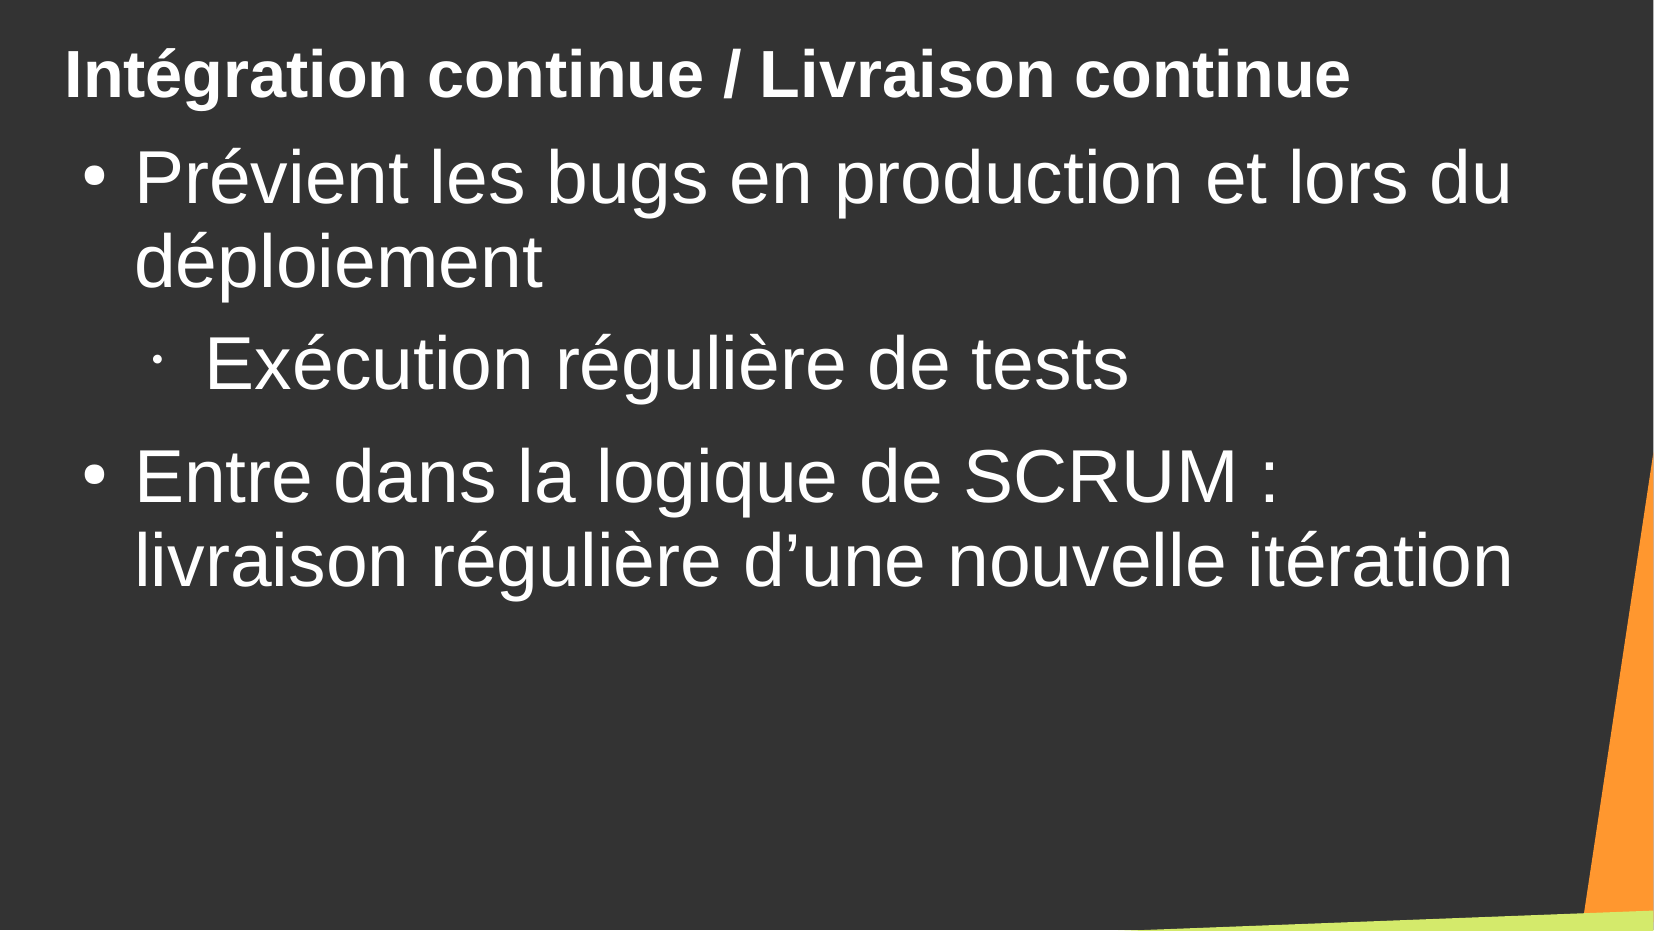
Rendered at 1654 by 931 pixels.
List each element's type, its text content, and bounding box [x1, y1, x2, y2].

list Prévient les bugs en production et lors du déploiement Exécution régulière de tests Entre dans la logique de SCRUM : livraison régulière d’une nouvelle itération [63, 135, 1542, 674]
text_box [1118, 448, 1654, 931]
title Intégration continue / Livraison continue [64, 37, 1388, 115]
